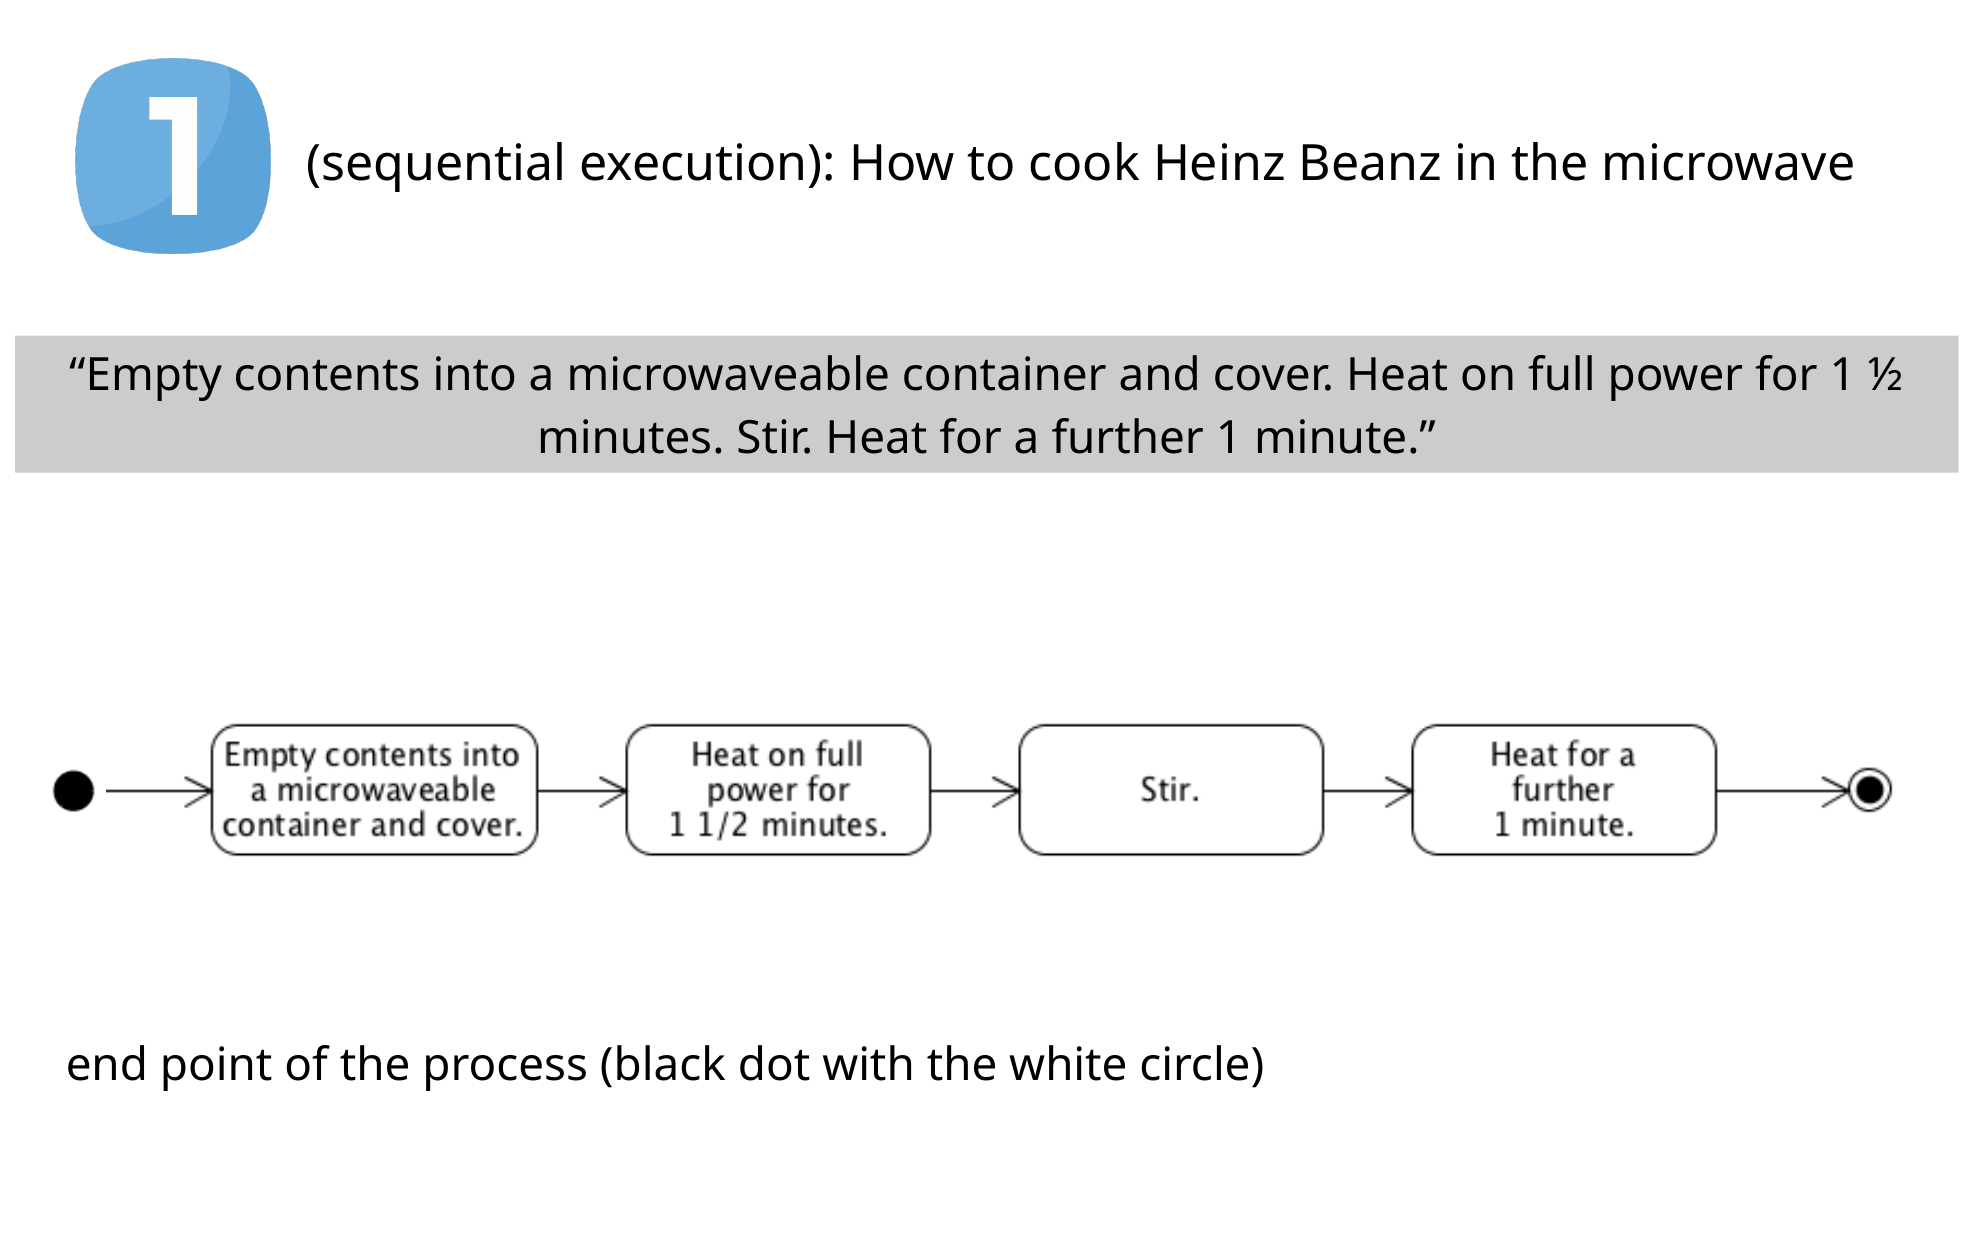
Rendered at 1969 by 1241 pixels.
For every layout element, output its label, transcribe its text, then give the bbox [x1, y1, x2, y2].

text_box (sequential execution): How to cook Heinz Beanz in the microwave [300, 96, 1921, 226]
text_box “Empty contents into a microwaveable container and cover. Heat on full power for 1 ½ minutes. Stir. Heat for a further 1 minute.” [15, 345, 1959, 464]
picture [75, 58, 271, 254]
text_box end point of the process (black dot with the white circle) [60, 1003, 1411, 1122]
picture [15, 681, 1936, 901]
